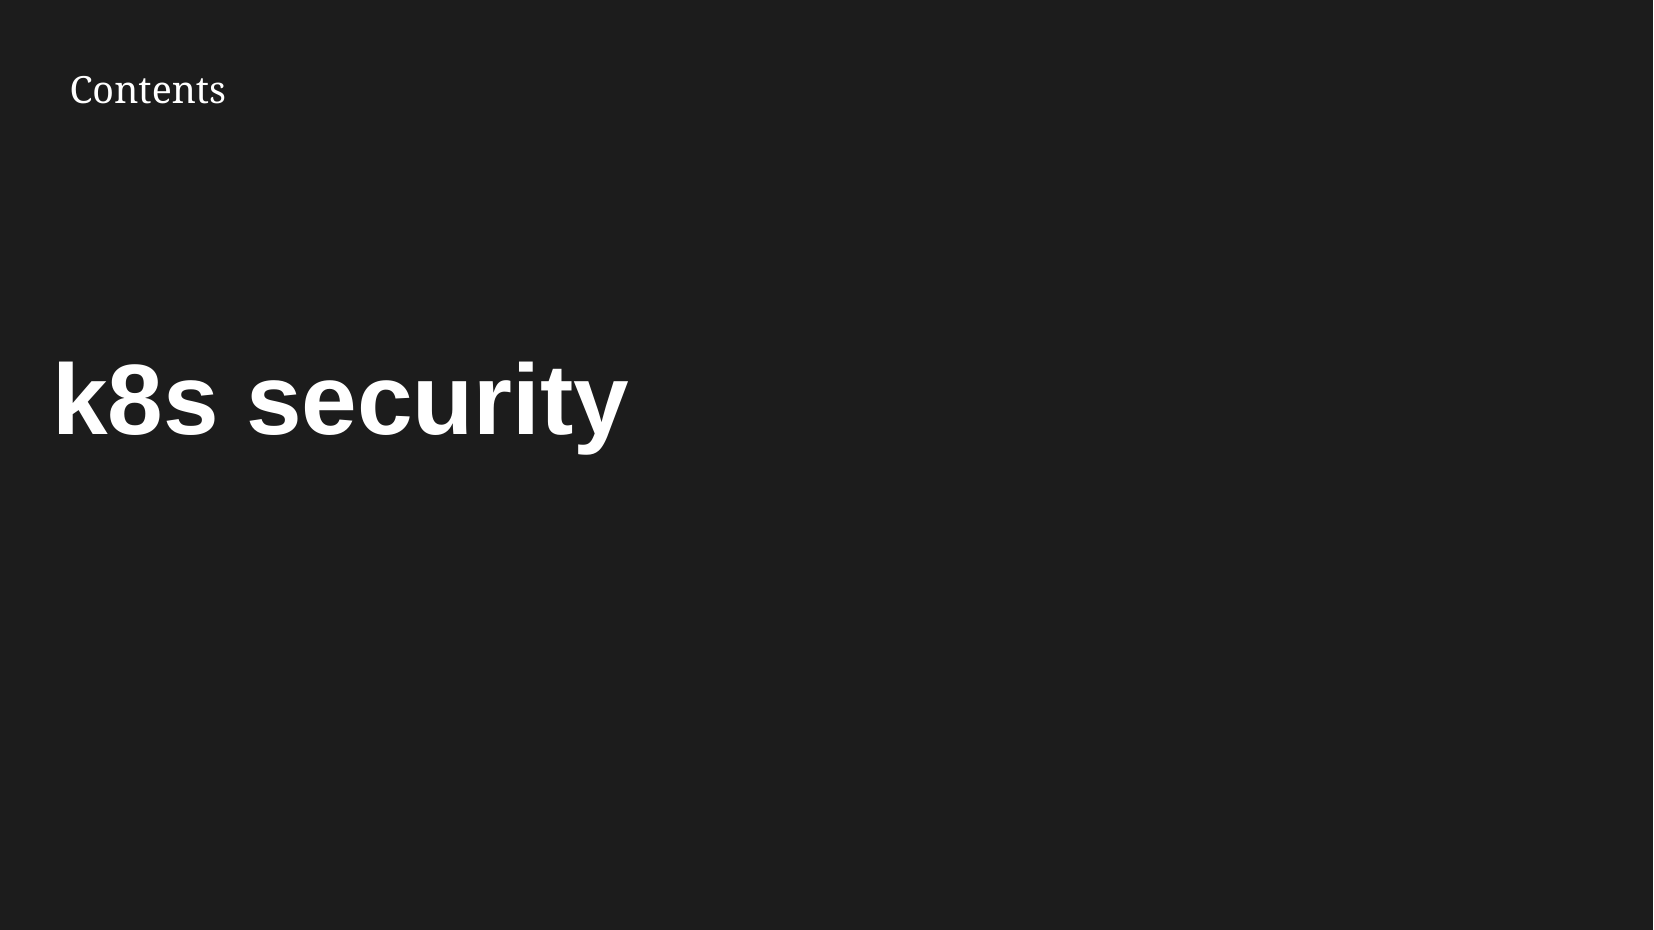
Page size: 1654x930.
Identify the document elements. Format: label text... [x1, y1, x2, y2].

text_box k8s security [37, 225, 1463, 576]
text_box Contents [54, 56, 451, 113]
